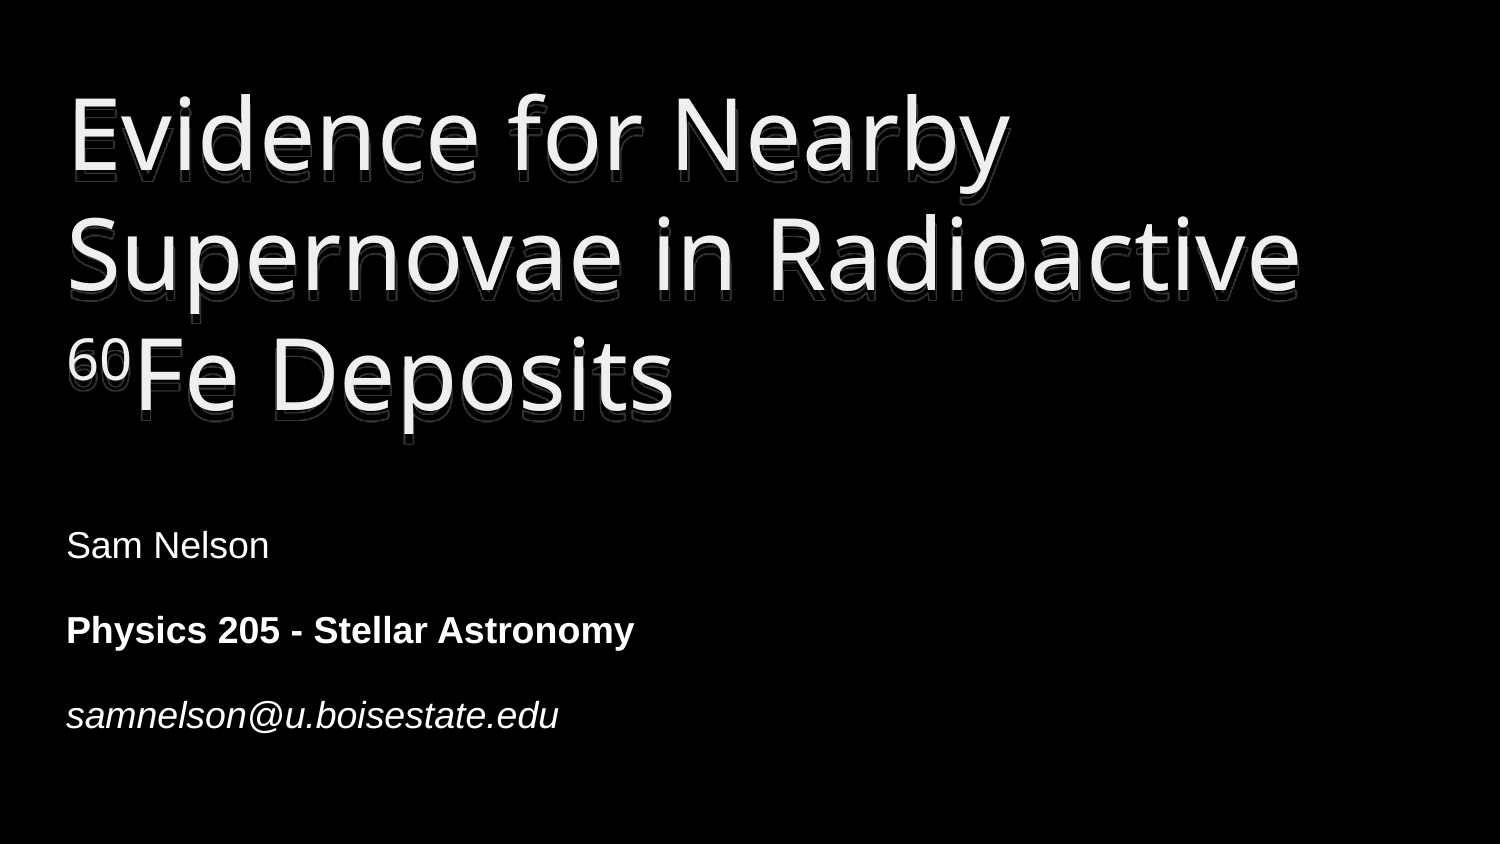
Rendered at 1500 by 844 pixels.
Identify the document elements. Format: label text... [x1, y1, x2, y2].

title Evidence for Nearby Supernovae in Radioactive 60Fe Deposits [51, 55, 1449, 393]
subtitle Sam Nelson Physics 205 - Stellar Astronomy samnelson@u.boisestate.edu [51, 499, 1449, 743]
